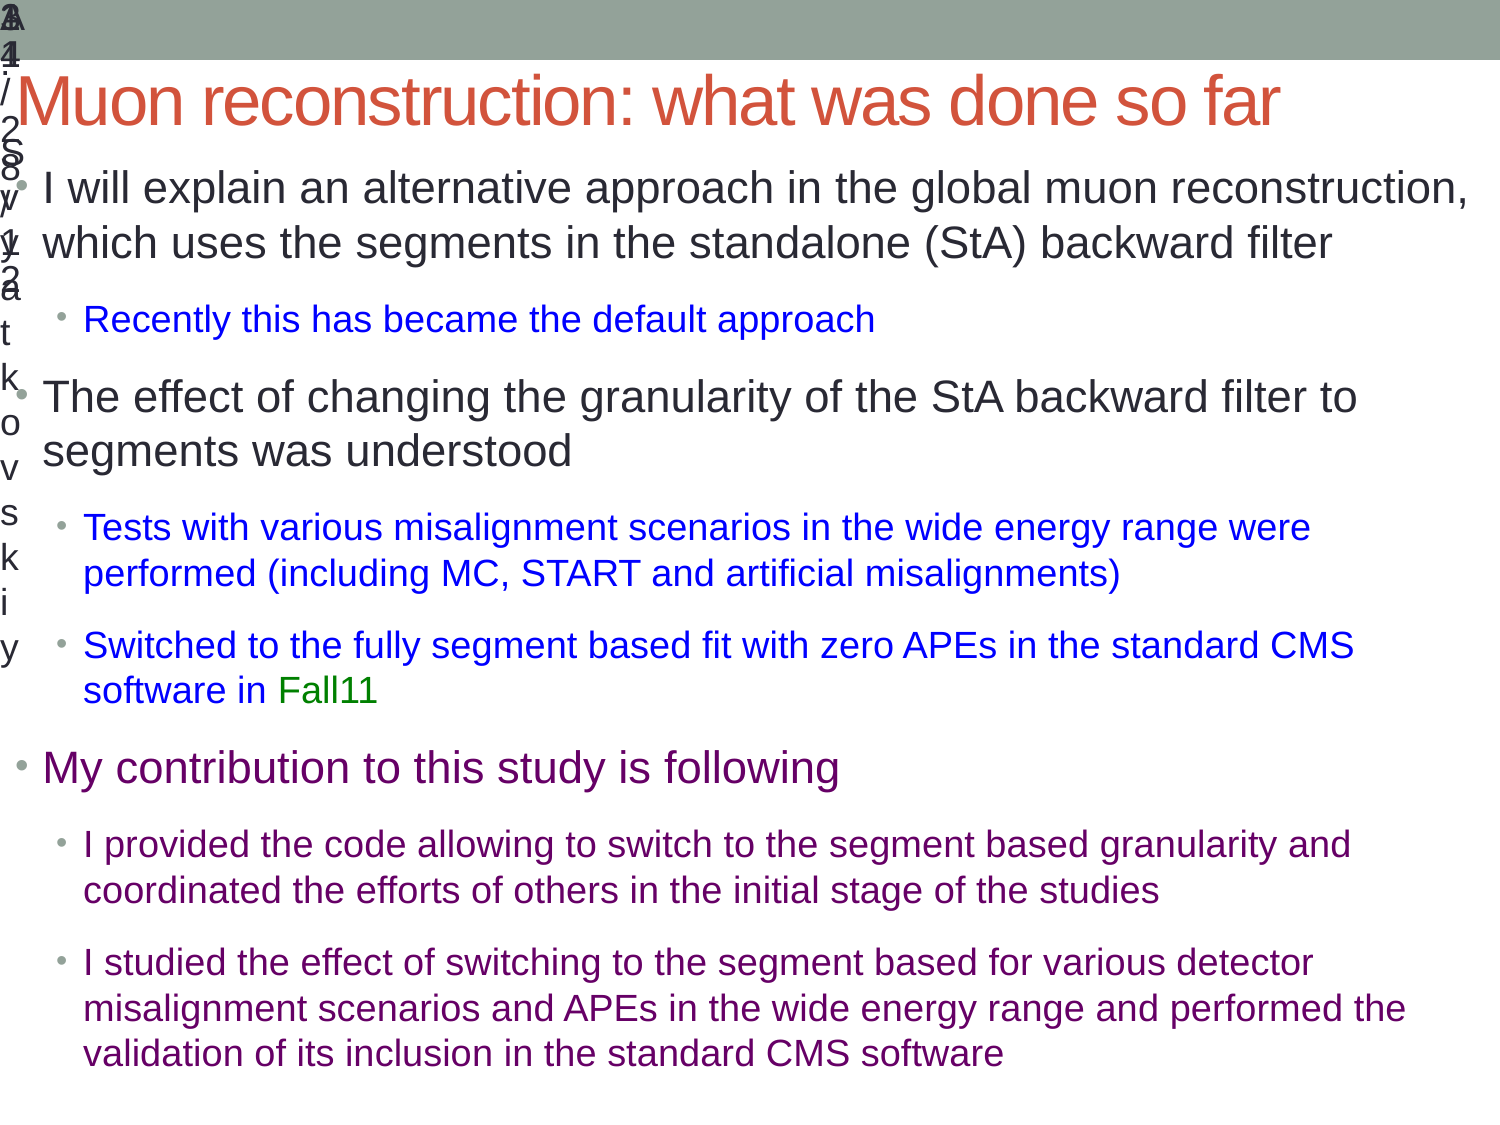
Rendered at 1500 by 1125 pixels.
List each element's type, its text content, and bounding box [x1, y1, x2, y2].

title Muon reconstruction: what was done so far [0, 15, 1500, 150]
list I will explain an alternative approach in the global muon reconstruction, which uses the segments in the standalone (StA) backward filter Recently this has became the default approach The effect of changing the granularity of the StA backward filter to segments was understood Tests with various misalignment scenarios in the wide energy range were performed (including MC, START and artificial misalignments) Switched to the fully segment based fit with zero APEs in the standard CMS software in Fall11 My contribution to this study is following I provided the code allowing to switch to the segment based granularity and coordinated the efforts of others in the initial stage of the studies I studied the effect of switching to the segment based for various detector misalignment scenarios and APEs in the wide energy range and performed the validation of its inclusion in the standard CMS software [0, 150, 1500, 1125]
